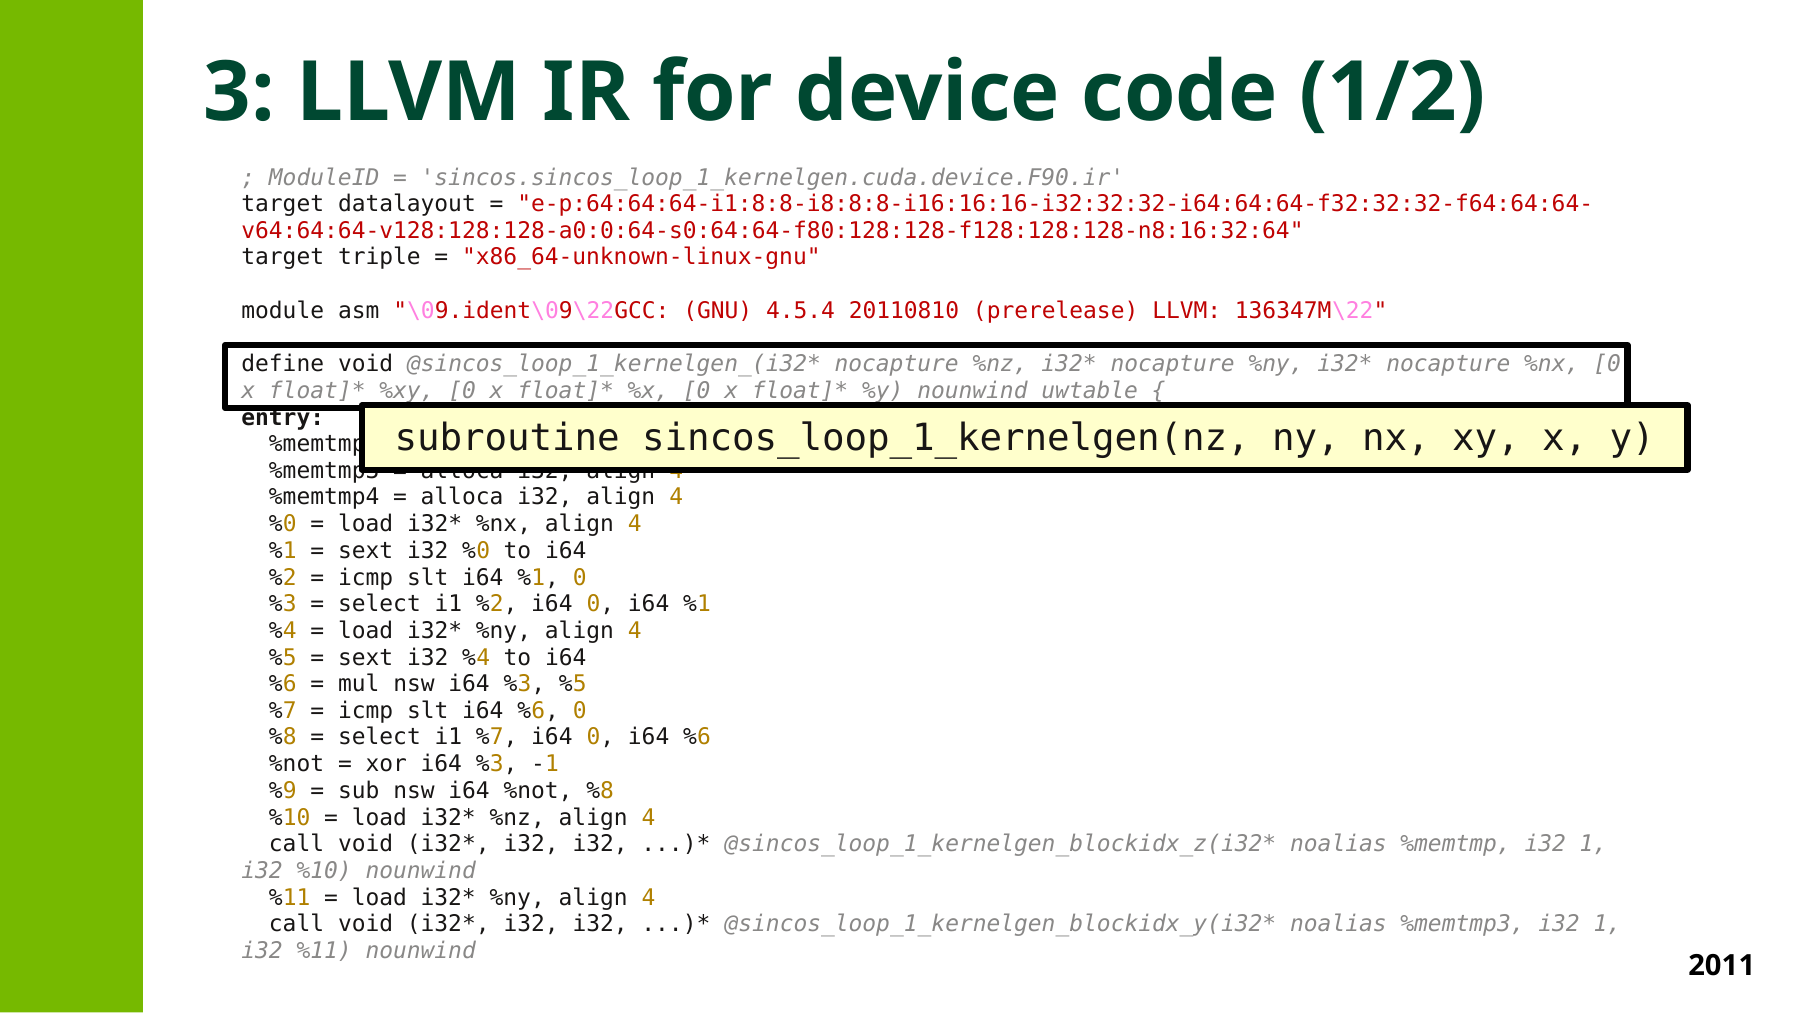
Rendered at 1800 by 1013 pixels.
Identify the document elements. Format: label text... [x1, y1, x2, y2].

text_box subroutine sincos_loop_1_kernelgen(nz, ny, nx, xy, x, y) [361, 405, 1688, 470]
title 3: LLVM IR for device code (1/2) [188, 40, 1733, 211]
chart [240, 411, 1623, 1013]
chart [240, 163, 1623, 342]
chart [240, 348, 1623, 405]
